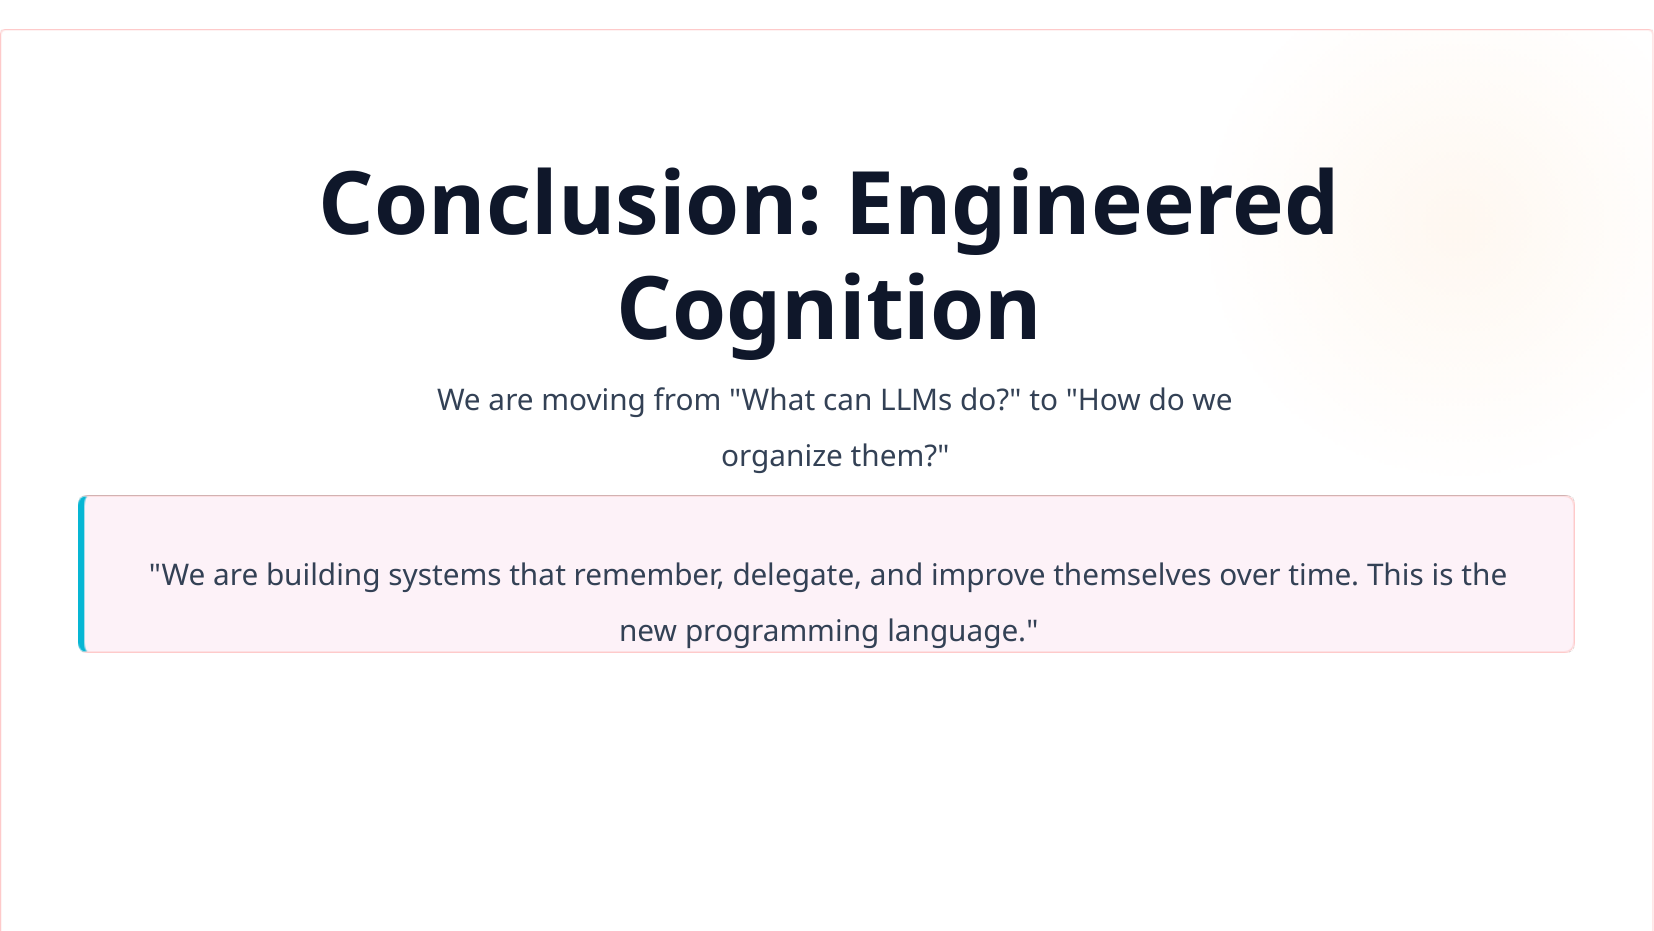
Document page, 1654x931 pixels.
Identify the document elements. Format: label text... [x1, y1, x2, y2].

text_box We are moving from "What can LLMs do?" to "How do we organize them?" [401, 359, 1270, 473]
picture [0, 29, 1654, 931]
text_box Conclusion: Engineered Cognition [212, 147, 1447, 358]
text_box "We are building systems that remember, delegate, and improve themselves over time. This is the new programming language." [123, 534, 1535, 648]
